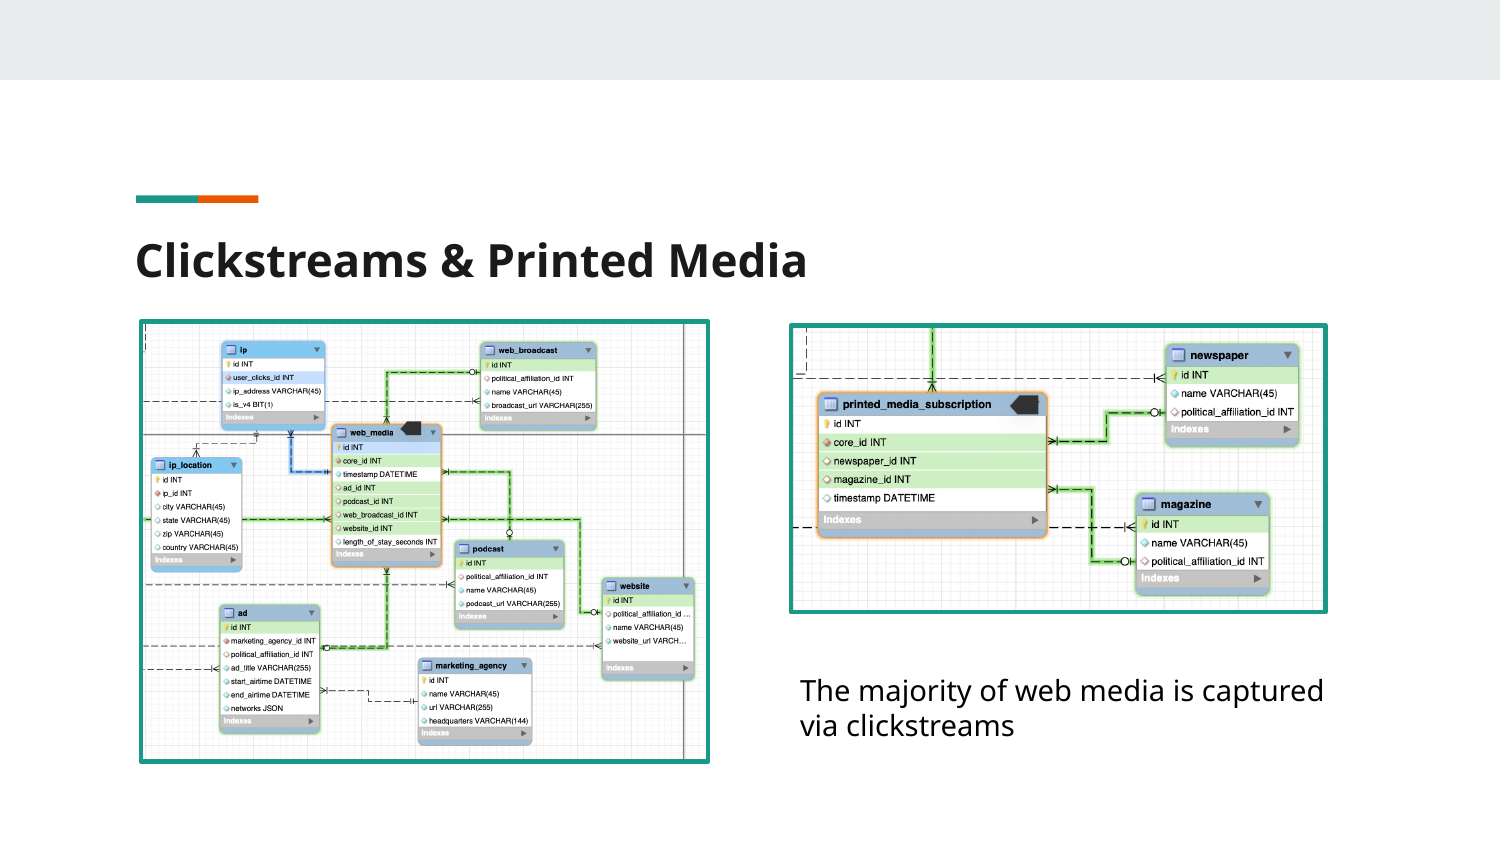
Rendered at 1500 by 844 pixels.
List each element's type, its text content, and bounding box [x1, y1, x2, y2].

picture [793, 328, 1324, 610]
title Clickstreams & Printed Media [119, 216, 1381, 305]
text_box The majority of web media is captured via clickstreams [784, 656, 1365, 754]
picture [143, 323, 706, 759]
